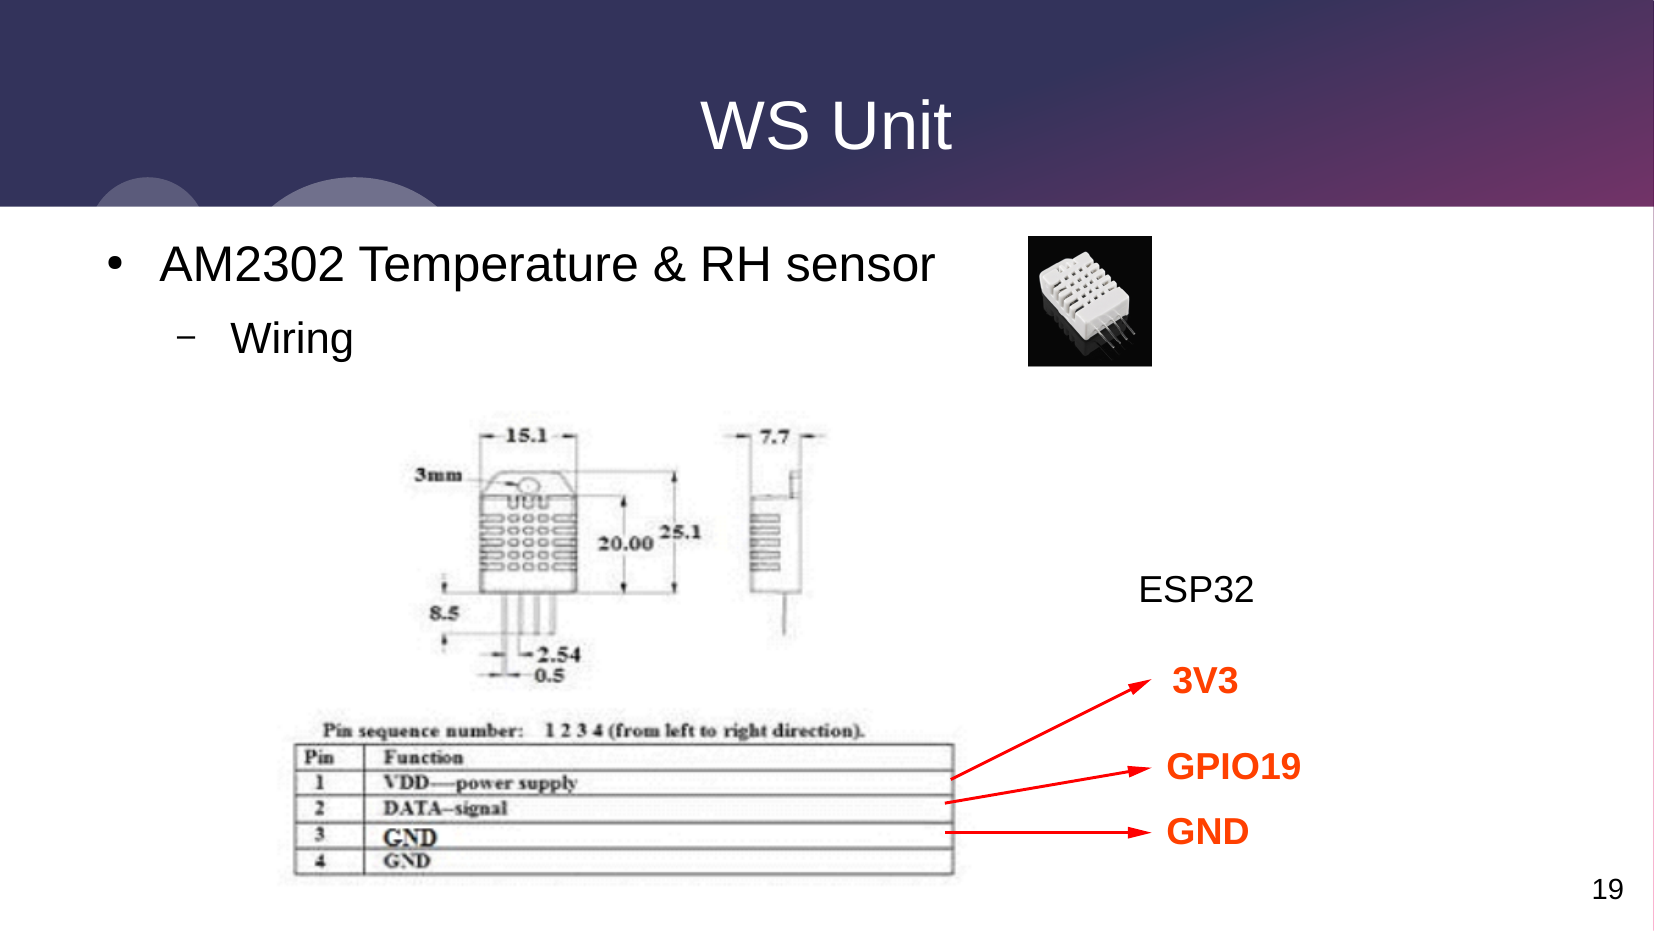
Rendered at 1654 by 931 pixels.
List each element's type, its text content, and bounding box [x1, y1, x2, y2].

text_box ESP32 [1123, 561, 1270, 618]
title WS Unit [88, 44, 1565, 207]
text_box GND [1151, 803, 1265, 860]
picture [268, 400, 978, 899]
text_box GPIO19 [1151, 738, 1317, 796]
picture [1028, 236, 1152, 368]
list AM2302 Temperature & RH sensor Wiring [88, 236, 1565, 827]
text_box 3V3 [1157, 651, 1254, 709]
